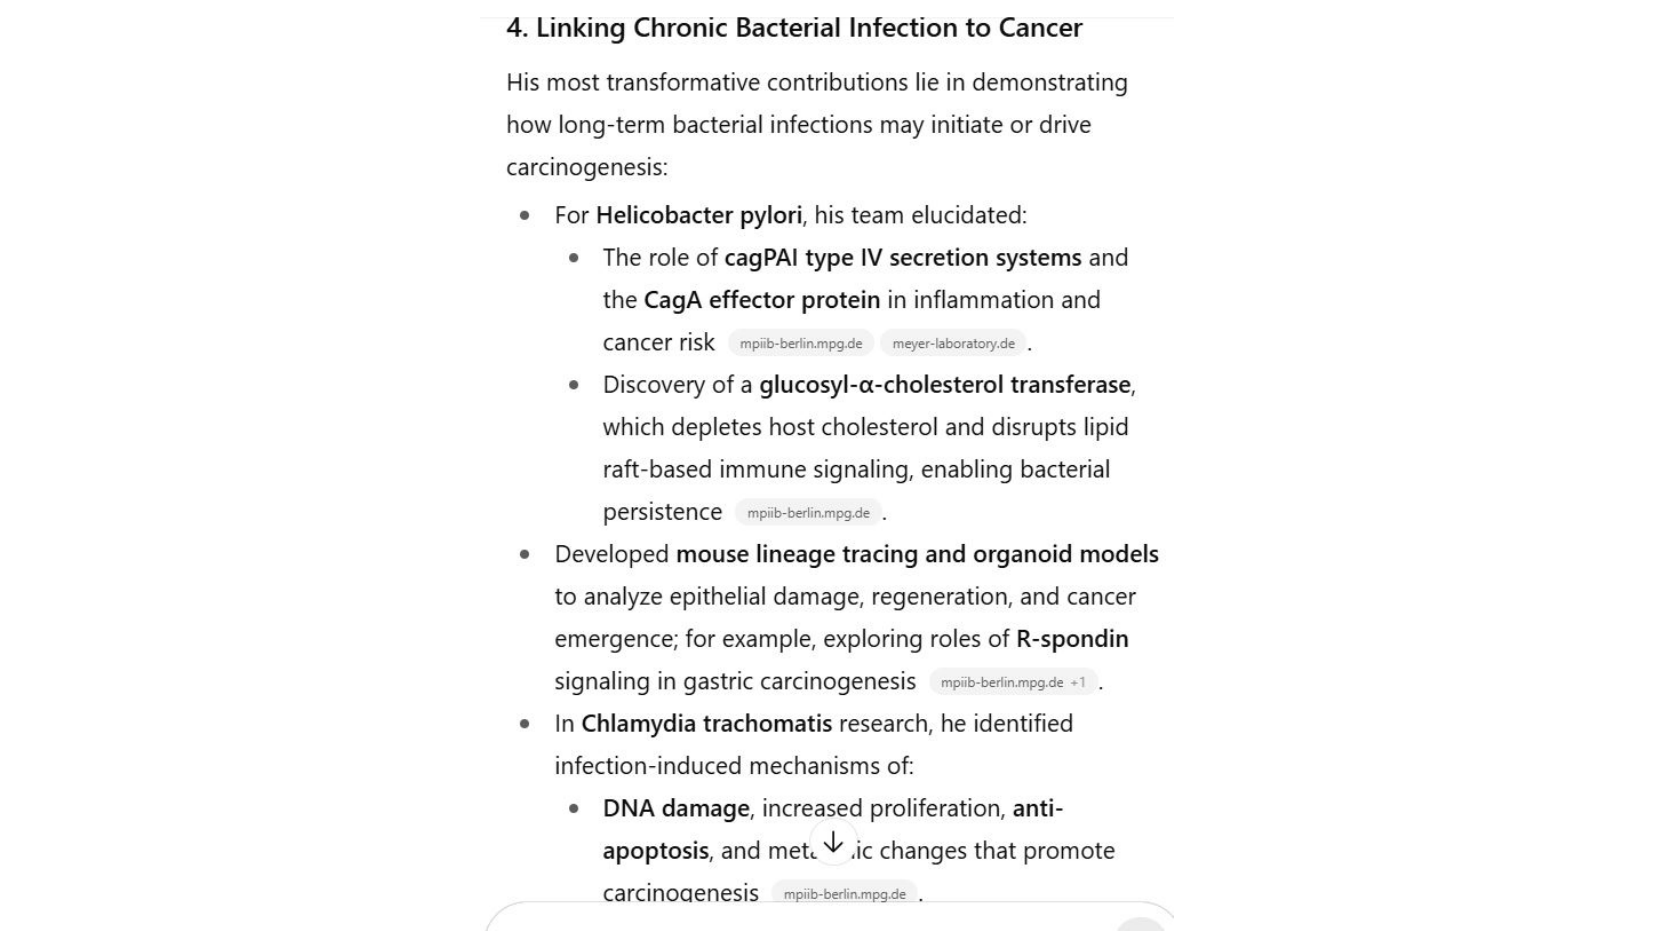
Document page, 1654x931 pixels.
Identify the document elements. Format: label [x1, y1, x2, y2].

picture [480, 0, 1174, 931]
